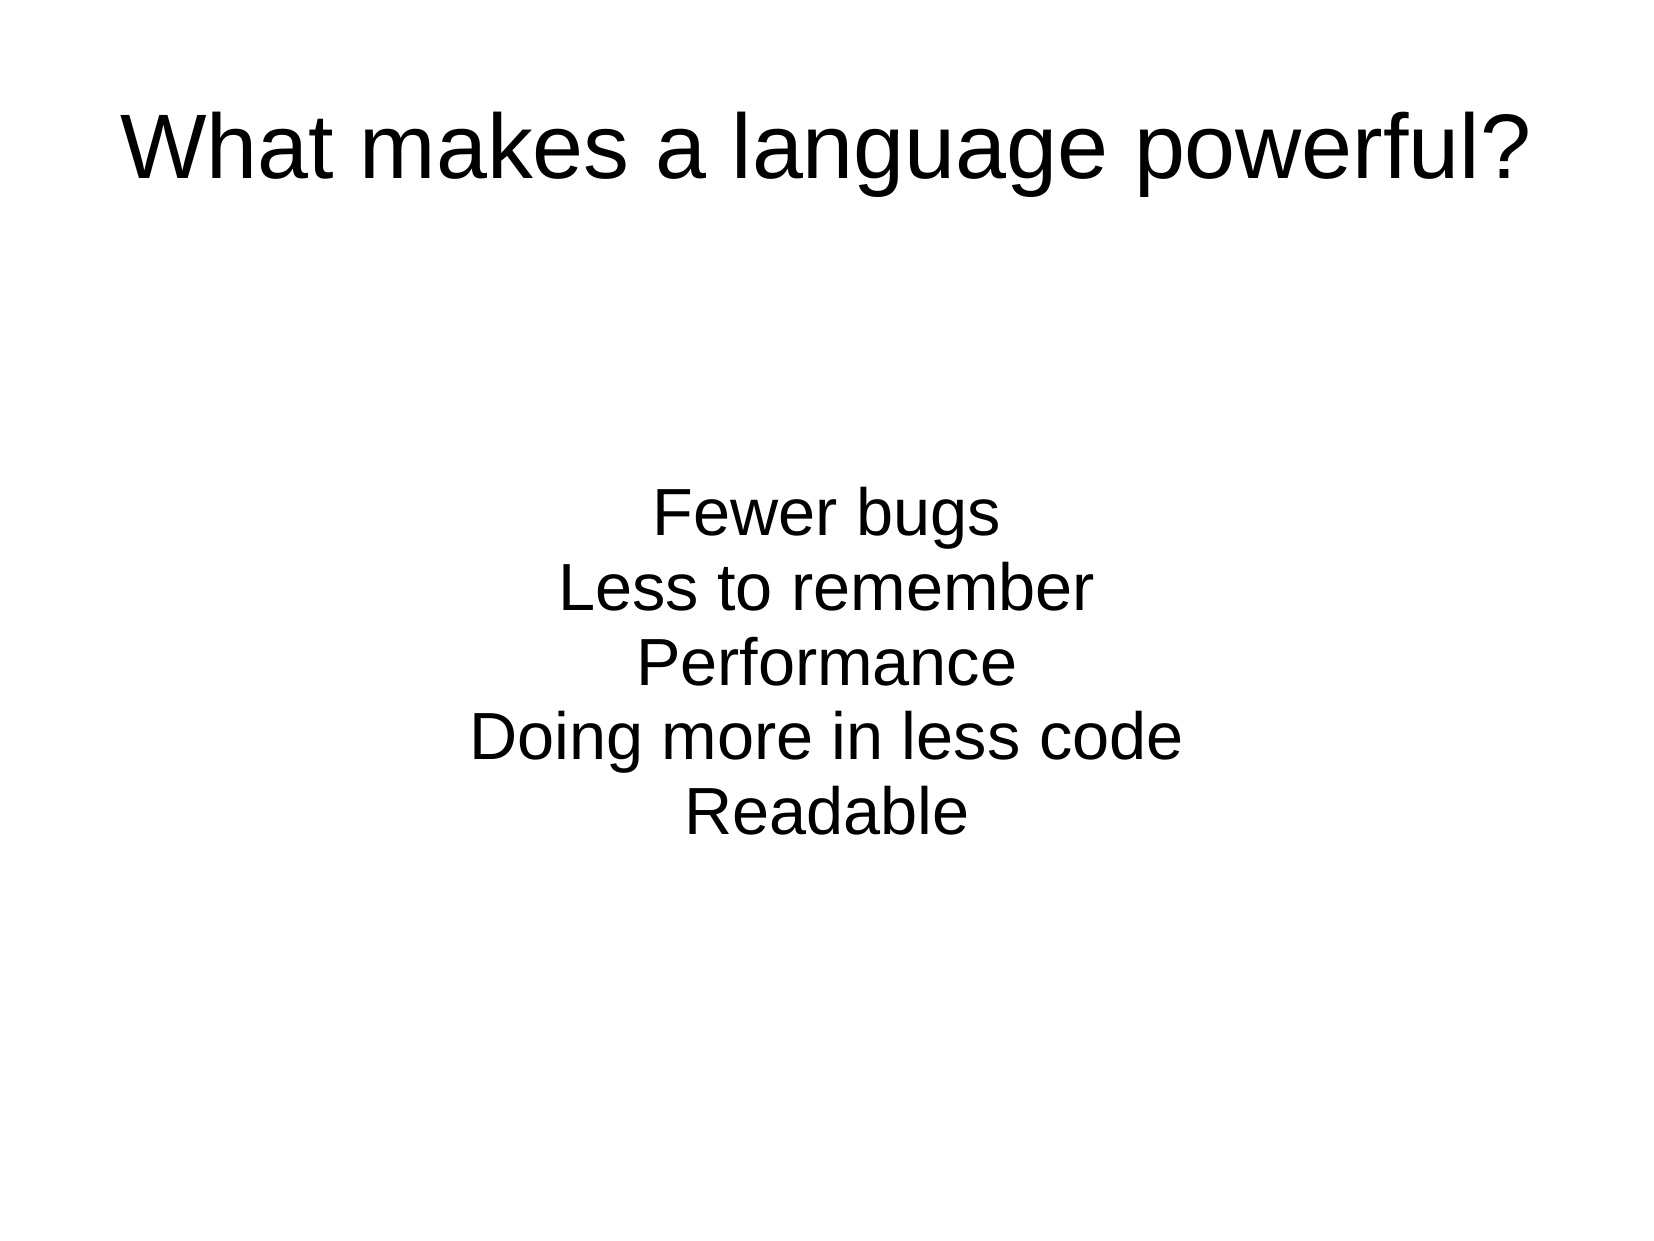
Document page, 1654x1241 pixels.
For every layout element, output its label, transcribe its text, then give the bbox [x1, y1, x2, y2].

title What makes a language powerful? [82, 50, 1571, 244]
subtitle Fewer bugs Less to remember Performance Doing more in less code Readable [82, 297, 1571, 1102]
